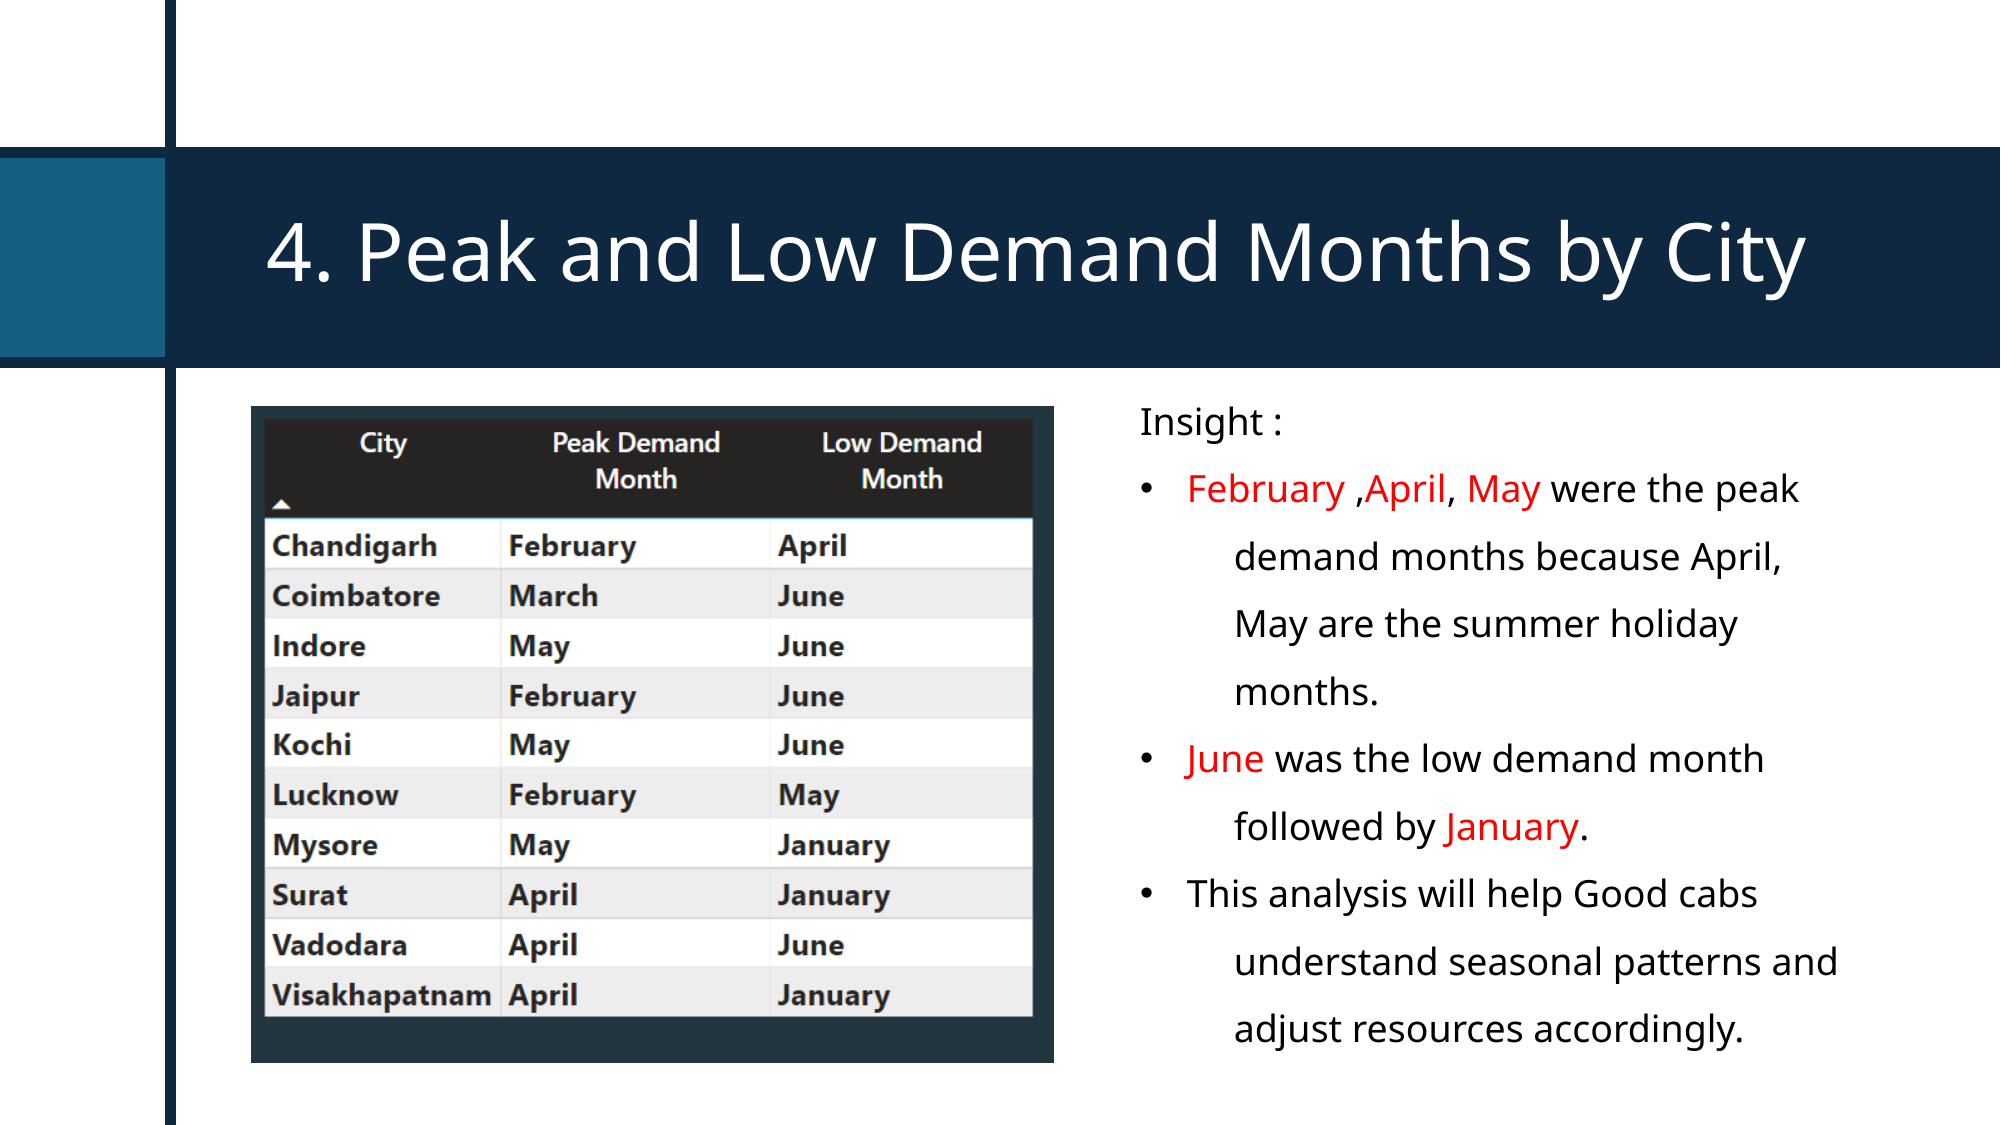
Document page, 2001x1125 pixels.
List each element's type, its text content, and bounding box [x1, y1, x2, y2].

title 4. Peak and Low Demand Months by City [251, 171, 1895, 341]
picture [251, 406, 1054, 1063]
text_box Insight : February ,April, May were the peak demand months because April, May are the summer holiday months. June was the low demand month followed by January. This analysis will help Good cabs understand seasonal patterns and adjust resources accordingly. [1125, 390, 1878, 990]
